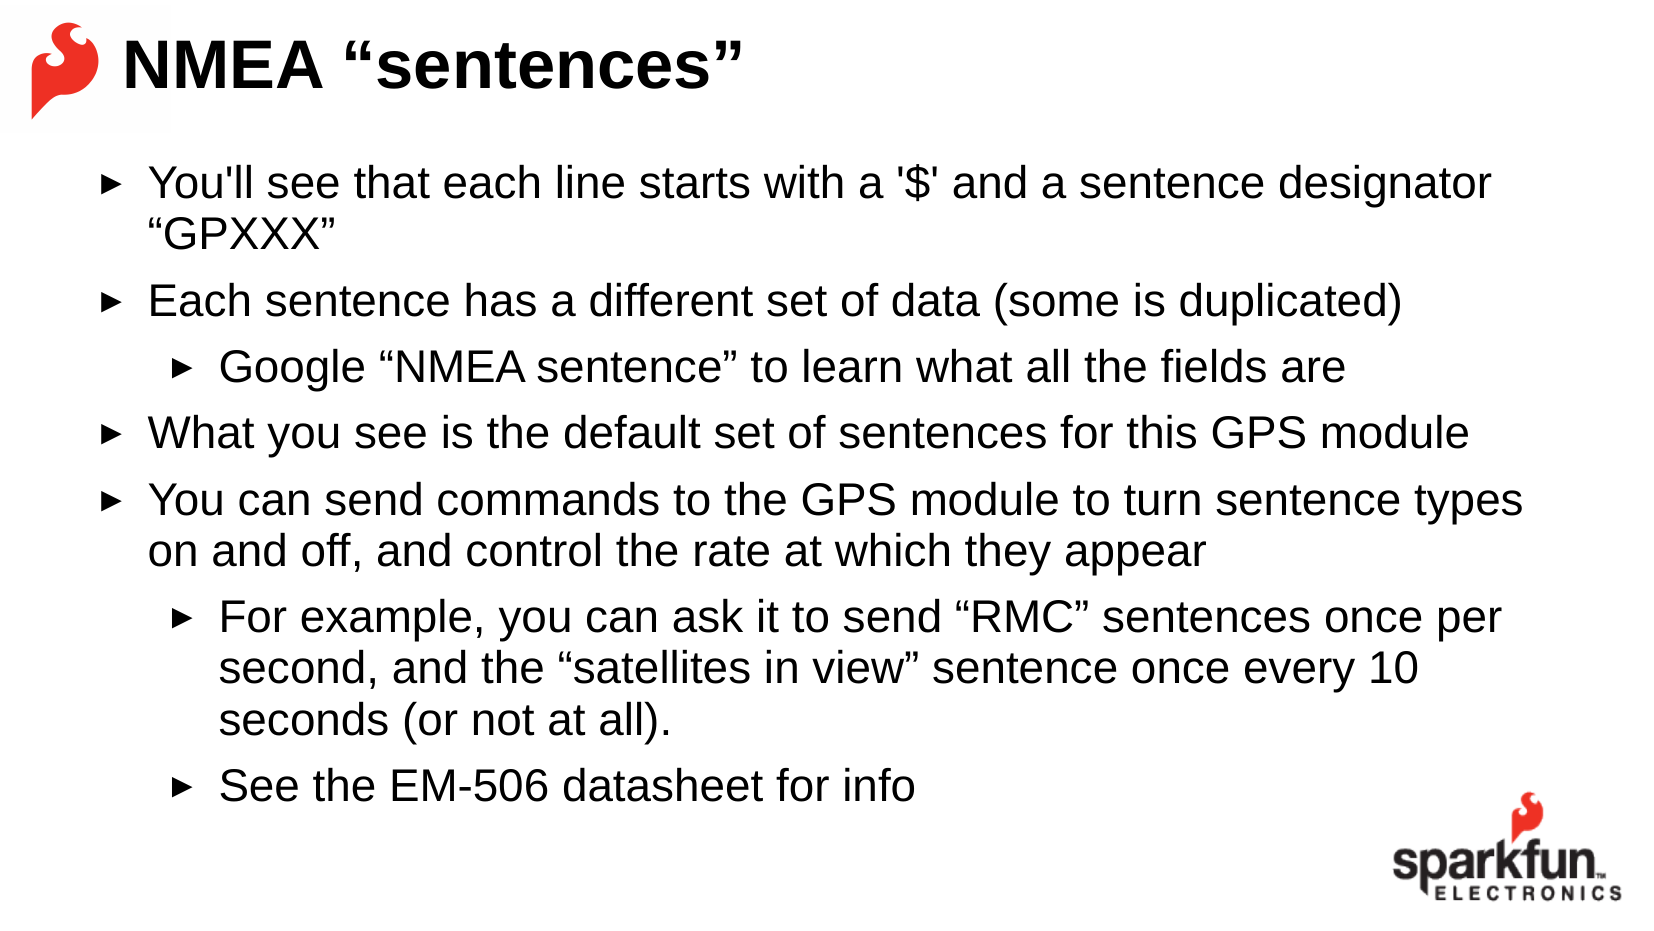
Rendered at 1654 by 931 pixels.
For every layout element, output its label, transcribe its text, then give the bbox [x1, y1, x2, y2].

title NMEA “sentences” [122, 26, 1546, 104]
list You'll see that each line starts with a '$' and a sentence designator “GPXXX” Each sentence has a different set of data (some is duplicated) Google “NMEA sentence” to learn what all the fields are What you see is the default set of sentences for this GPS module You can send commands to the GPS module to turn sentence types on and off, and control the rate at which they appear For example, you can ask it to send “RMC” sentences once per second, and the “satellites in view” sentence once every 10 seconds (or not at all). See the EM-506 datasheet for info [76, 157, 1565, 809]
picture [0, 5, 171, 133]
picture [1363, 749, 1651, 926]
